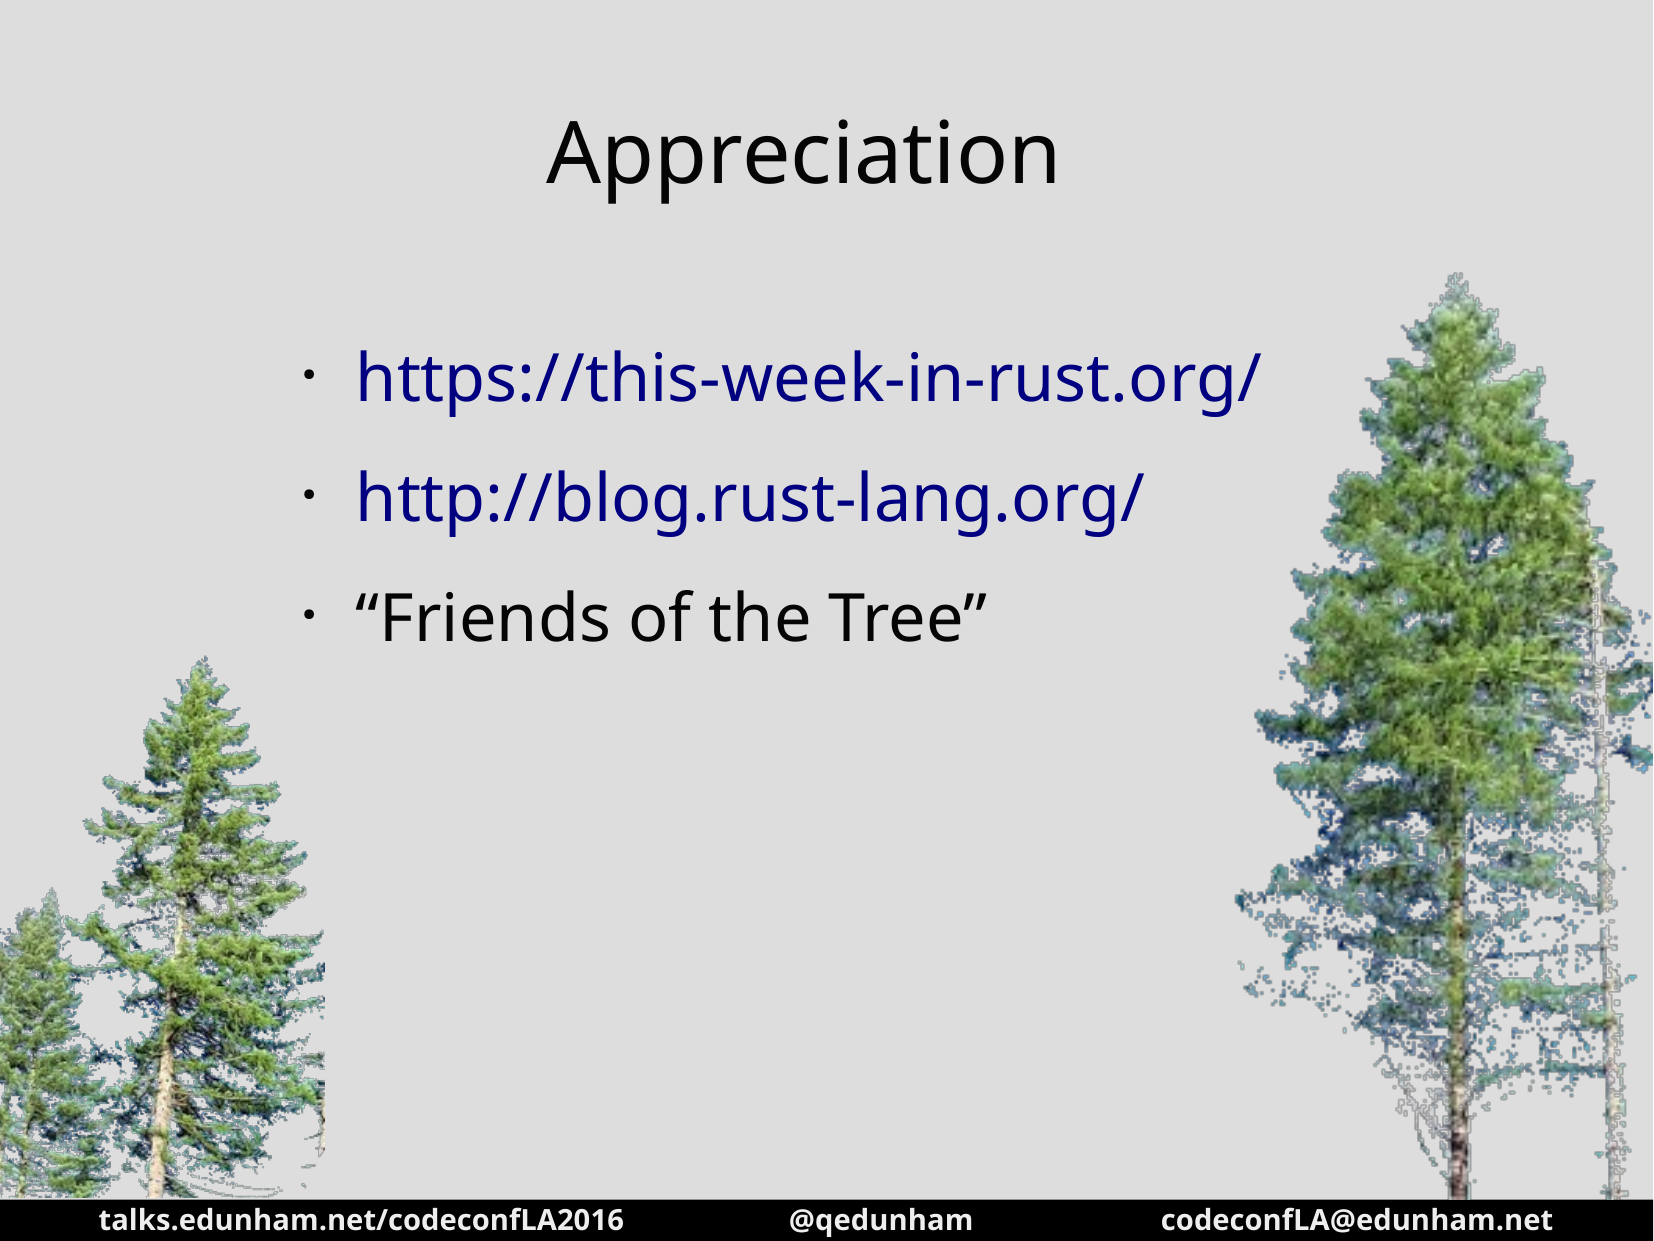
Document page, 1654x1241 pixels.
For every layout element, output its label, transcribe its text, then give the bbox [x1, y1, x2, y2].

list https://this-week-in-rust.org/ http://blog.rust-lang.org/ “Friends of the Tree” [285, 330, 1170, 1050]
title Appreciation [15, 47, 1594, 253]
picture [0, 595, 325, 1198]
picture [1170, 224, 1653, 1200]
